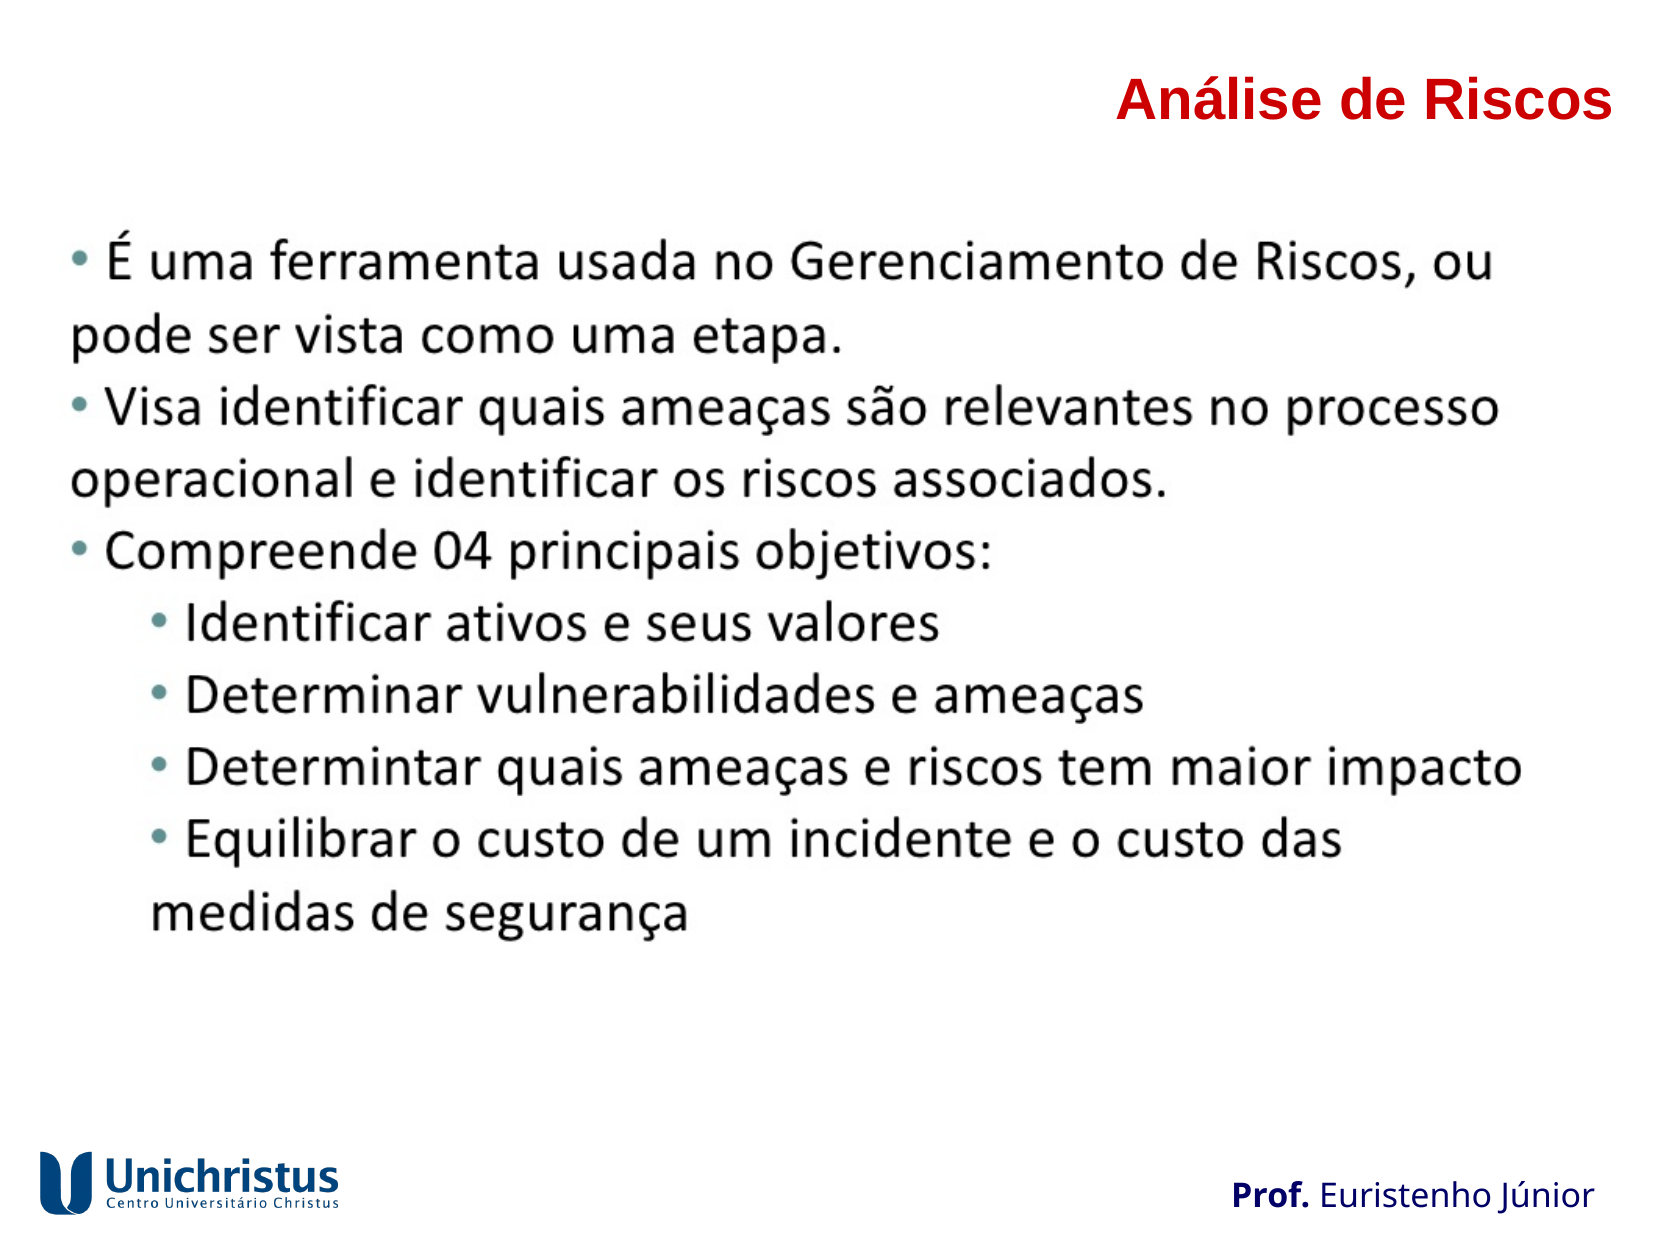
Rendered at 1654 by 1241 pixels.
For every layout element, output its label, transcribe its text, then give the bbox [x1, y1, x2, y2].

picture [35, 1148, 343, 1217]
text_box Análise de Riscos [1100, 59, 1630, 139]
picture [41, 206, 1571, 962]
text_box Prof. Euristenho Júnior [1216, 1163, 1654, 1224]
